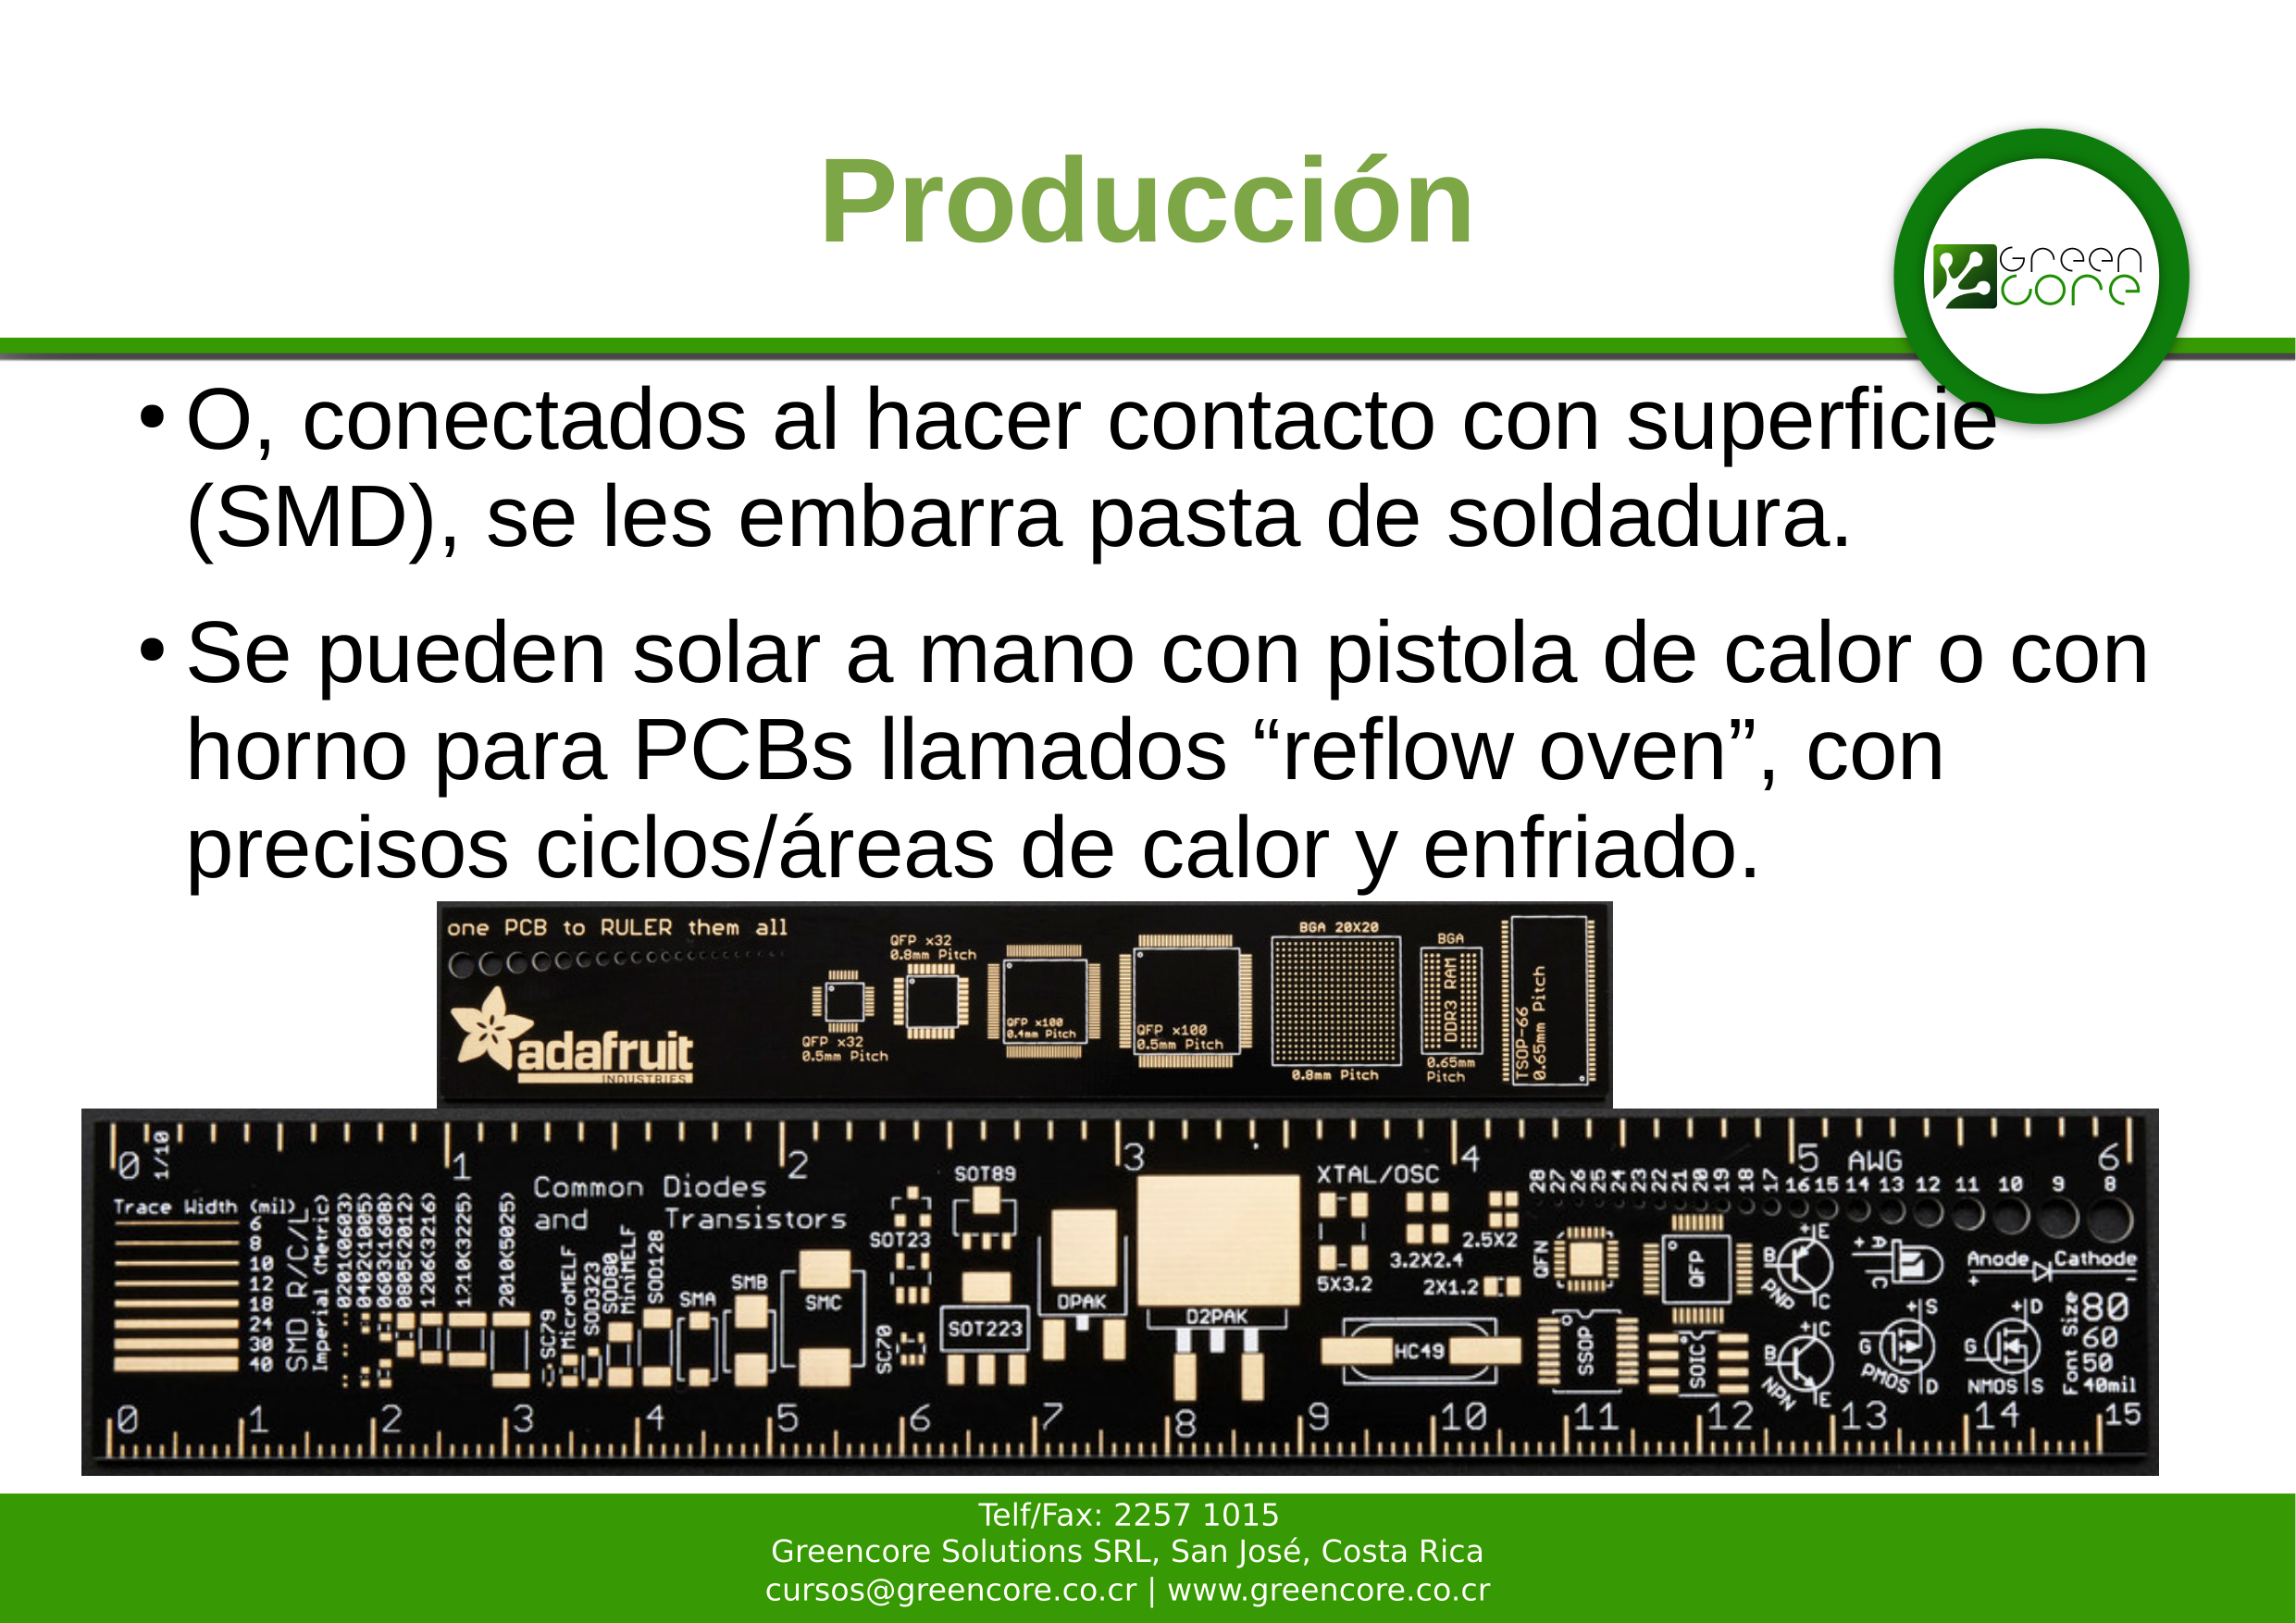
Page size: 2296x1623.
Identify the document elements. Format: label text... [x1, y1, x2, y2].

title Producción [115, 64, 2181, 336]
list O, conectados al hacer contacto con superficie (SMD), se les embarra pasta de soldadura. Se pueden solar a mano con pistola de calor o con horno para PCBs llamados “reflow oven”, con precisos ciclos/áreas de calor y enfriado. [119, 370, 2187, 1312]
picture [0, 0, 2296, 1623]
